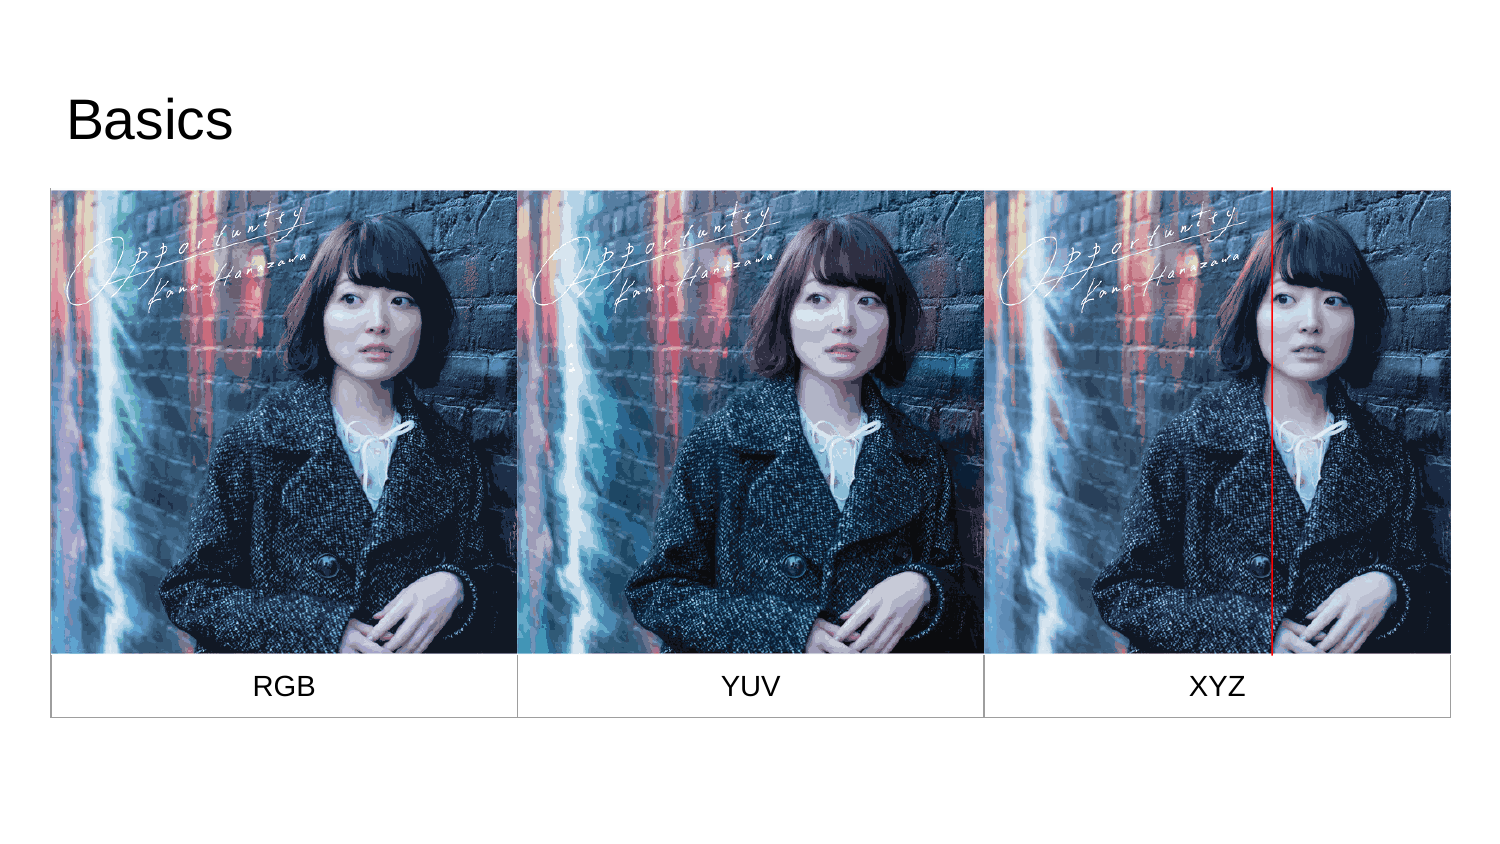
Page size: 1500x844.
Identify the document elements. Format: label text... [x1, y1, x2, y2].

title Basics [51, 72, 1449, 167]
table_cell RGB [52, 656, 517, 717]
picture [1273, 188, 1451, 656]
picture [51, 188, 1271, 656]
table_cell YUV [518, 656, 983, 717]
table_cell XYZ [985, 656, 1450, 717]
